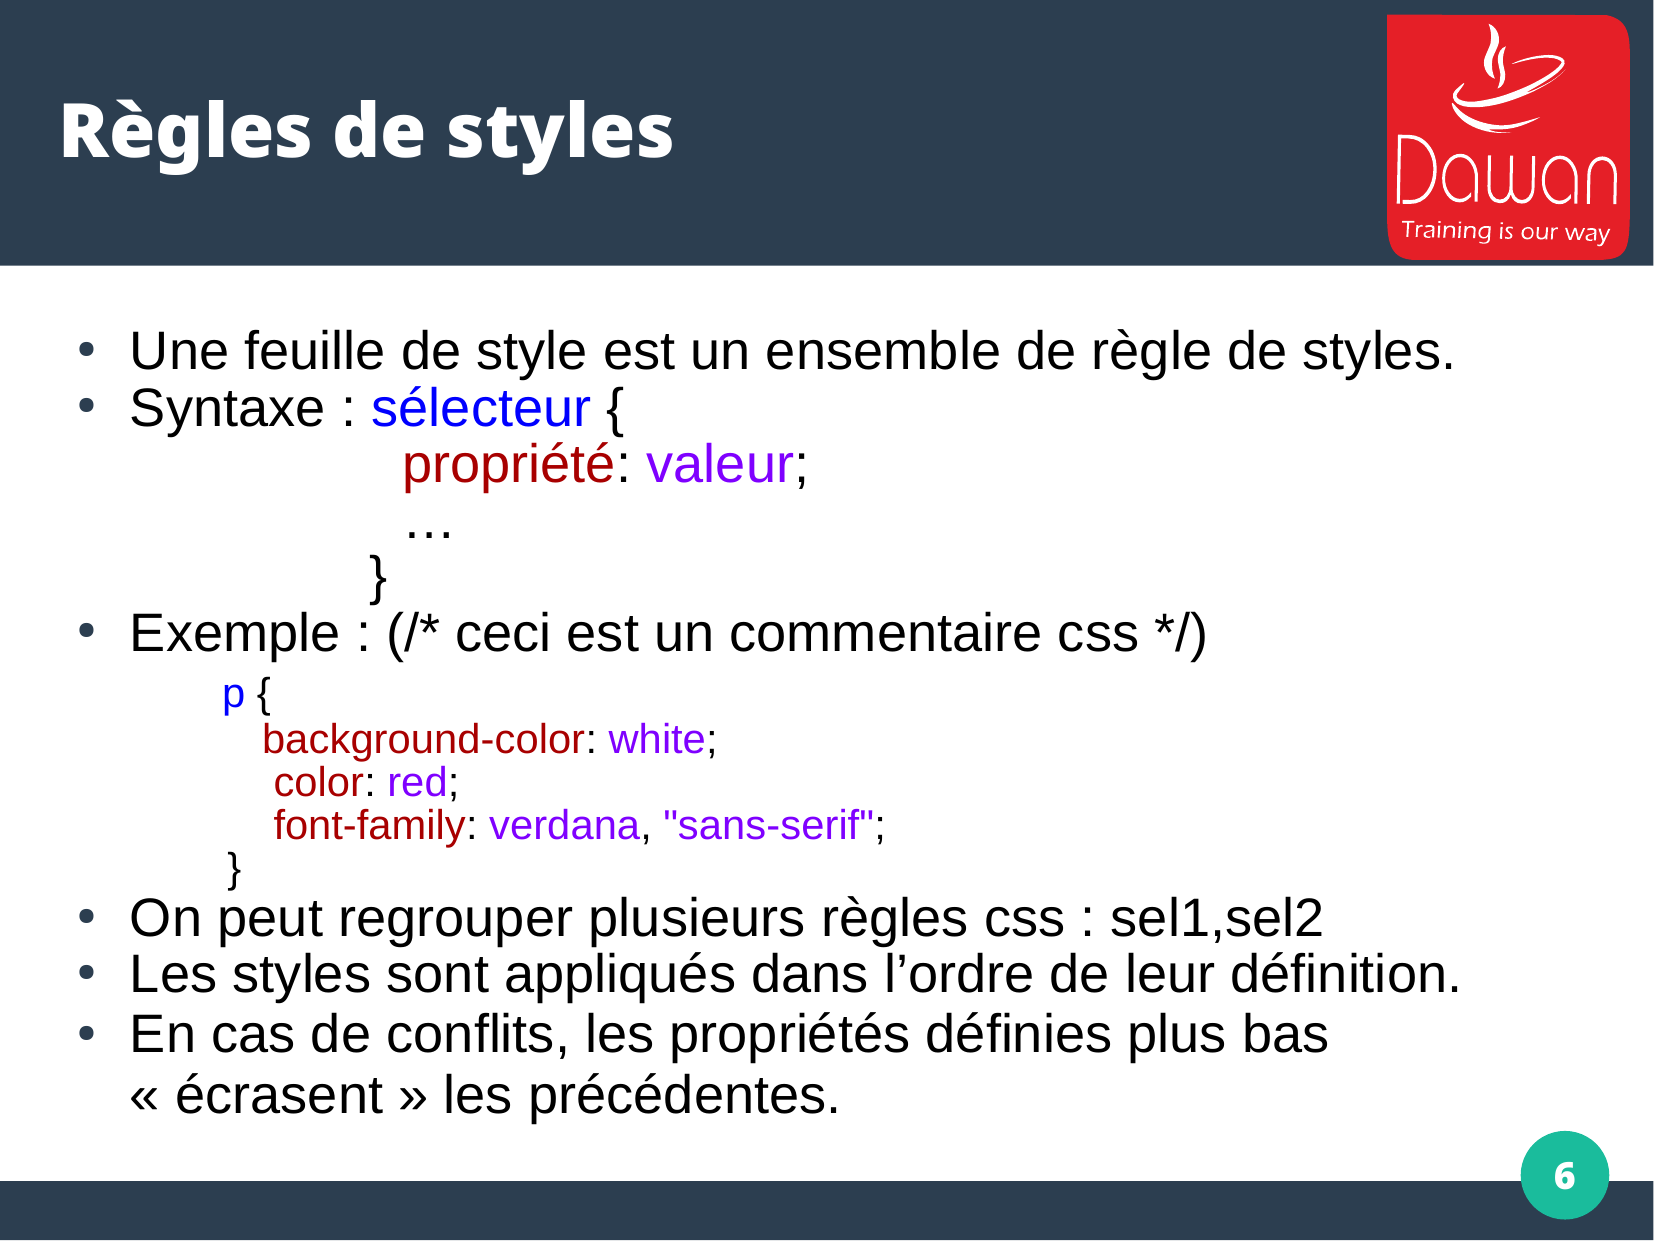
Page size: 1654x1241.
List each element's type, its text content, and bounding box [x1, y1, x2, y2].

list Une feuille de style est un ensemble de règle de styles. Syntaxe : sélecteur { propriété: valeur; … } Exemple : (/* ceci est un commentaire css */) p { background-color: white; color: red; font-family: verdana, "sans-serif"; } On peut regrouper plusieurs règles css : sel1,sel2 Les styles sont appliqués dans l’ordre de leur définition. En cas de conflits, les propriétés définies plus bas « écrasent » les précédentes. [59, 324, 1595, 1152]
title Règles de styles [59, 49, 1387, 207]
picture [1387, 14, 1630, 260]
